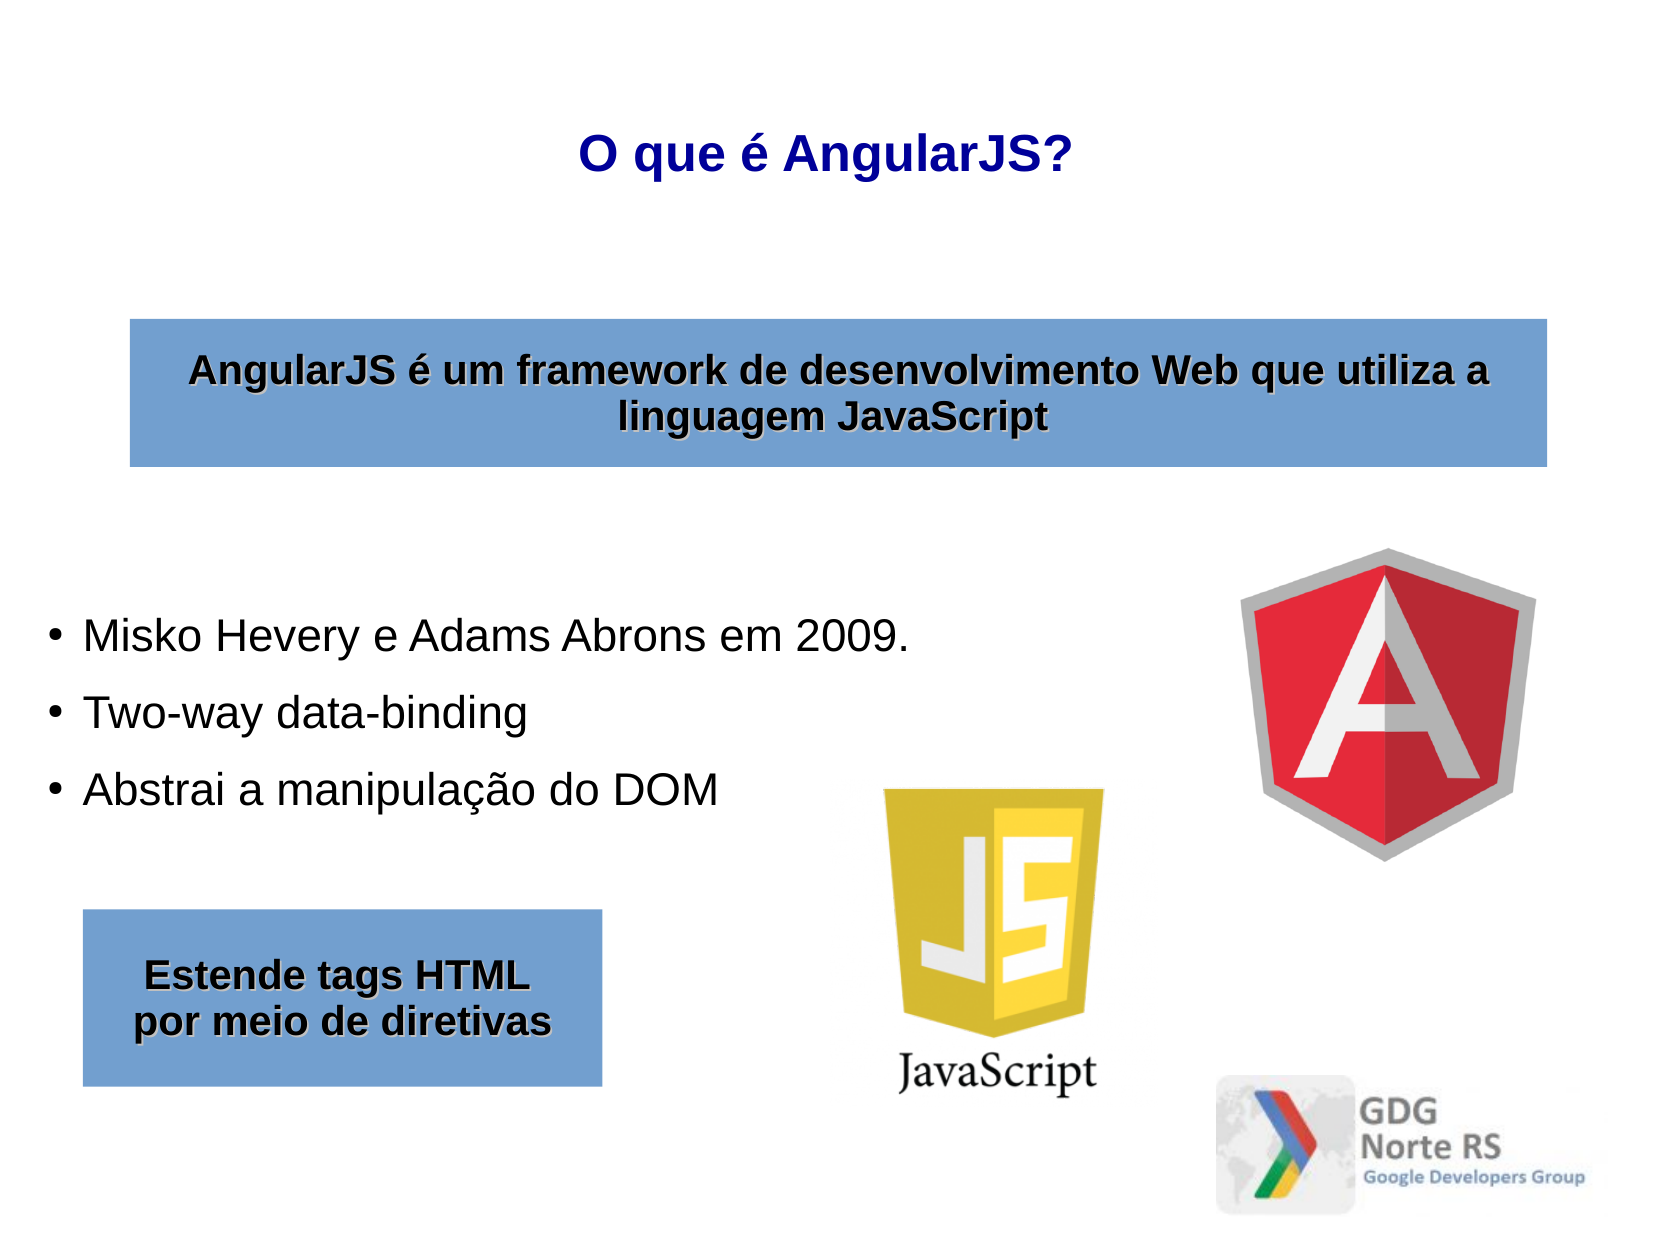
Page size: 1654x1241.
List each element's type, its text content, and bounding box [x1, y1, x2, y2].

title Estende tags HTML por meio de diretivas [82, 909, 603, 1087]
title AngularJS é um framework de desenvolvimento Web que utiliza a linguagem JavaScript [129, 318, 1548, 467]
title O que é AngularJS? [82, 49, 1571, 257]
picture [830, 779, 1158, 1107]
subtitle Misko Hevery e Adams Abrons em 2009. Two-way data-binding Abstrai a manipulação do DOM [47, 456, 1560, 928]
picture [1216, 1075, 1608, 1217]
picture [1228, 546, 1545, 863]
